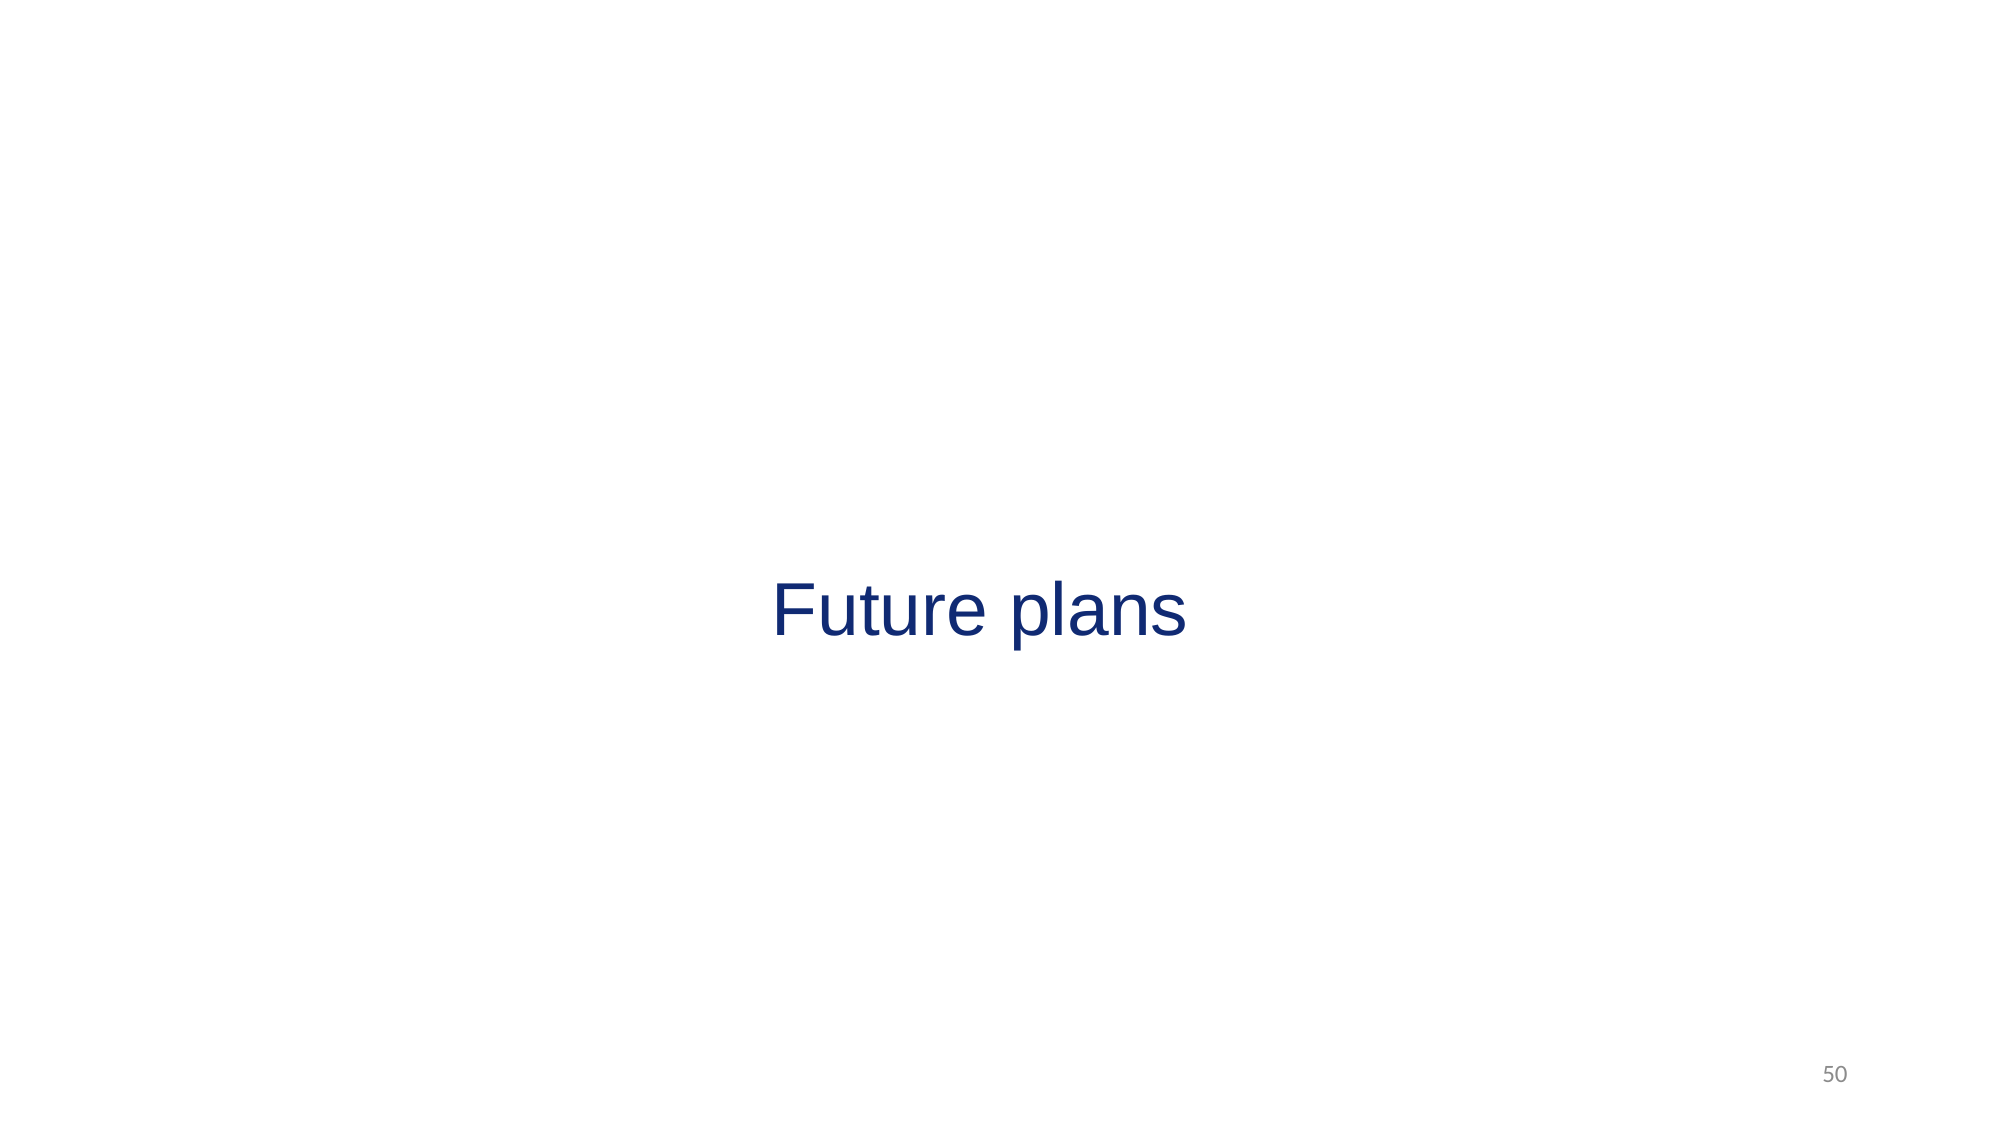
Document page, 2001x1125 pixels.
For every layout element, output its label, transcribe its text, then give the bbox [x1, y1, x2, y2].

text_box Future plans [566, 507, 1394, 658]
text_box <number> [1412, 1042, 1863, 1103]
